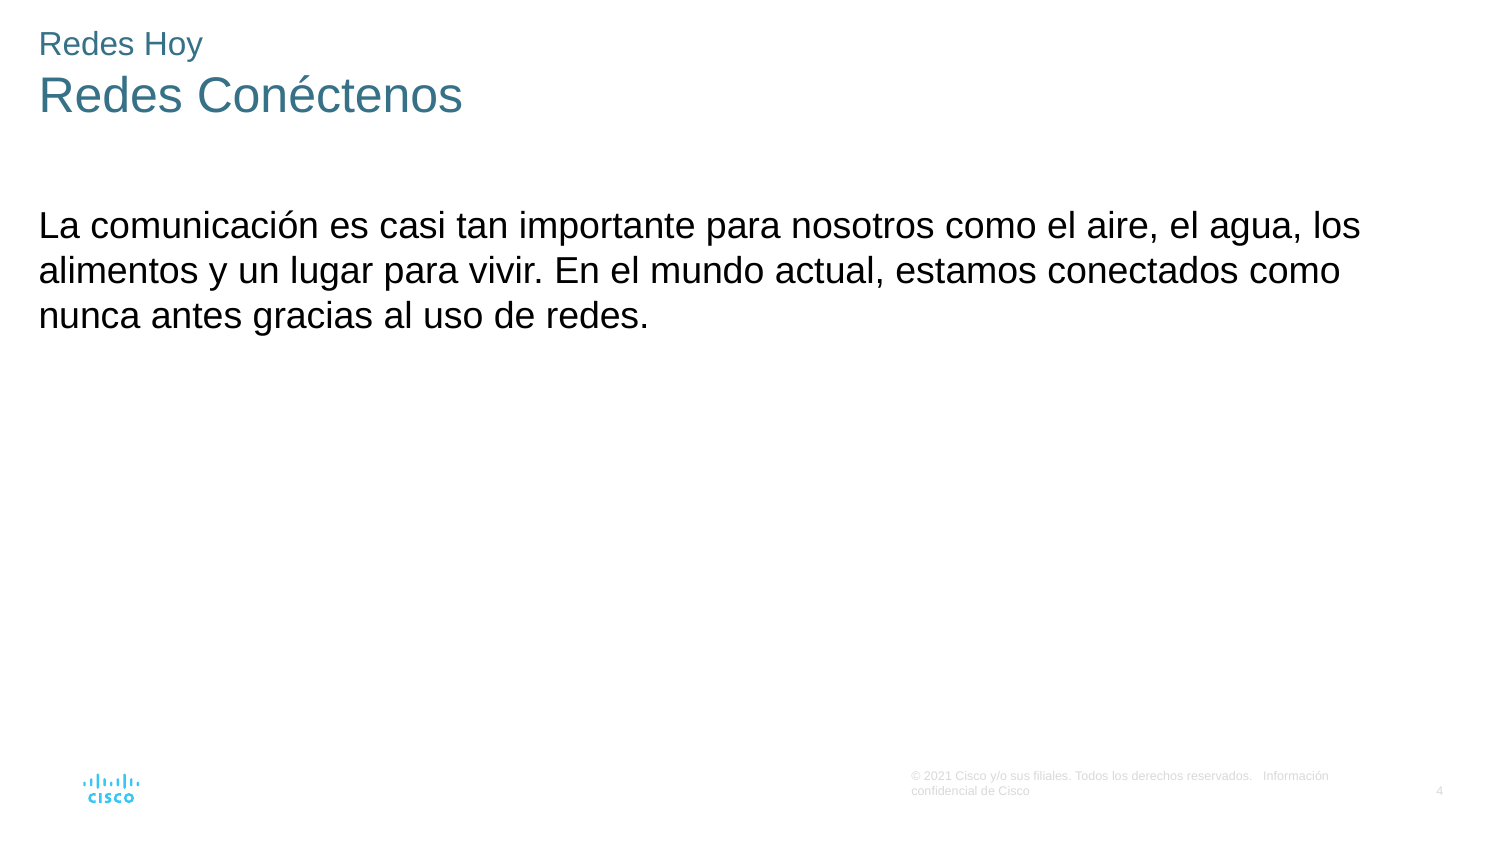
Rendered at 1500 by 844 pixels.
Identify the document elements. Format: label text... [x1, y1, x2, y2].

list La comunicación es casi tan importante para nosotros como el aire, el agua, los alimentos y un lugar para vivir. En el mundo actual, estamos conectados como nunca antes gracias al uso de redes. [23, 135, 1476, 373]
text_box Redes Hoy Redes Conéctenos [23, 10, 1500, 135]
